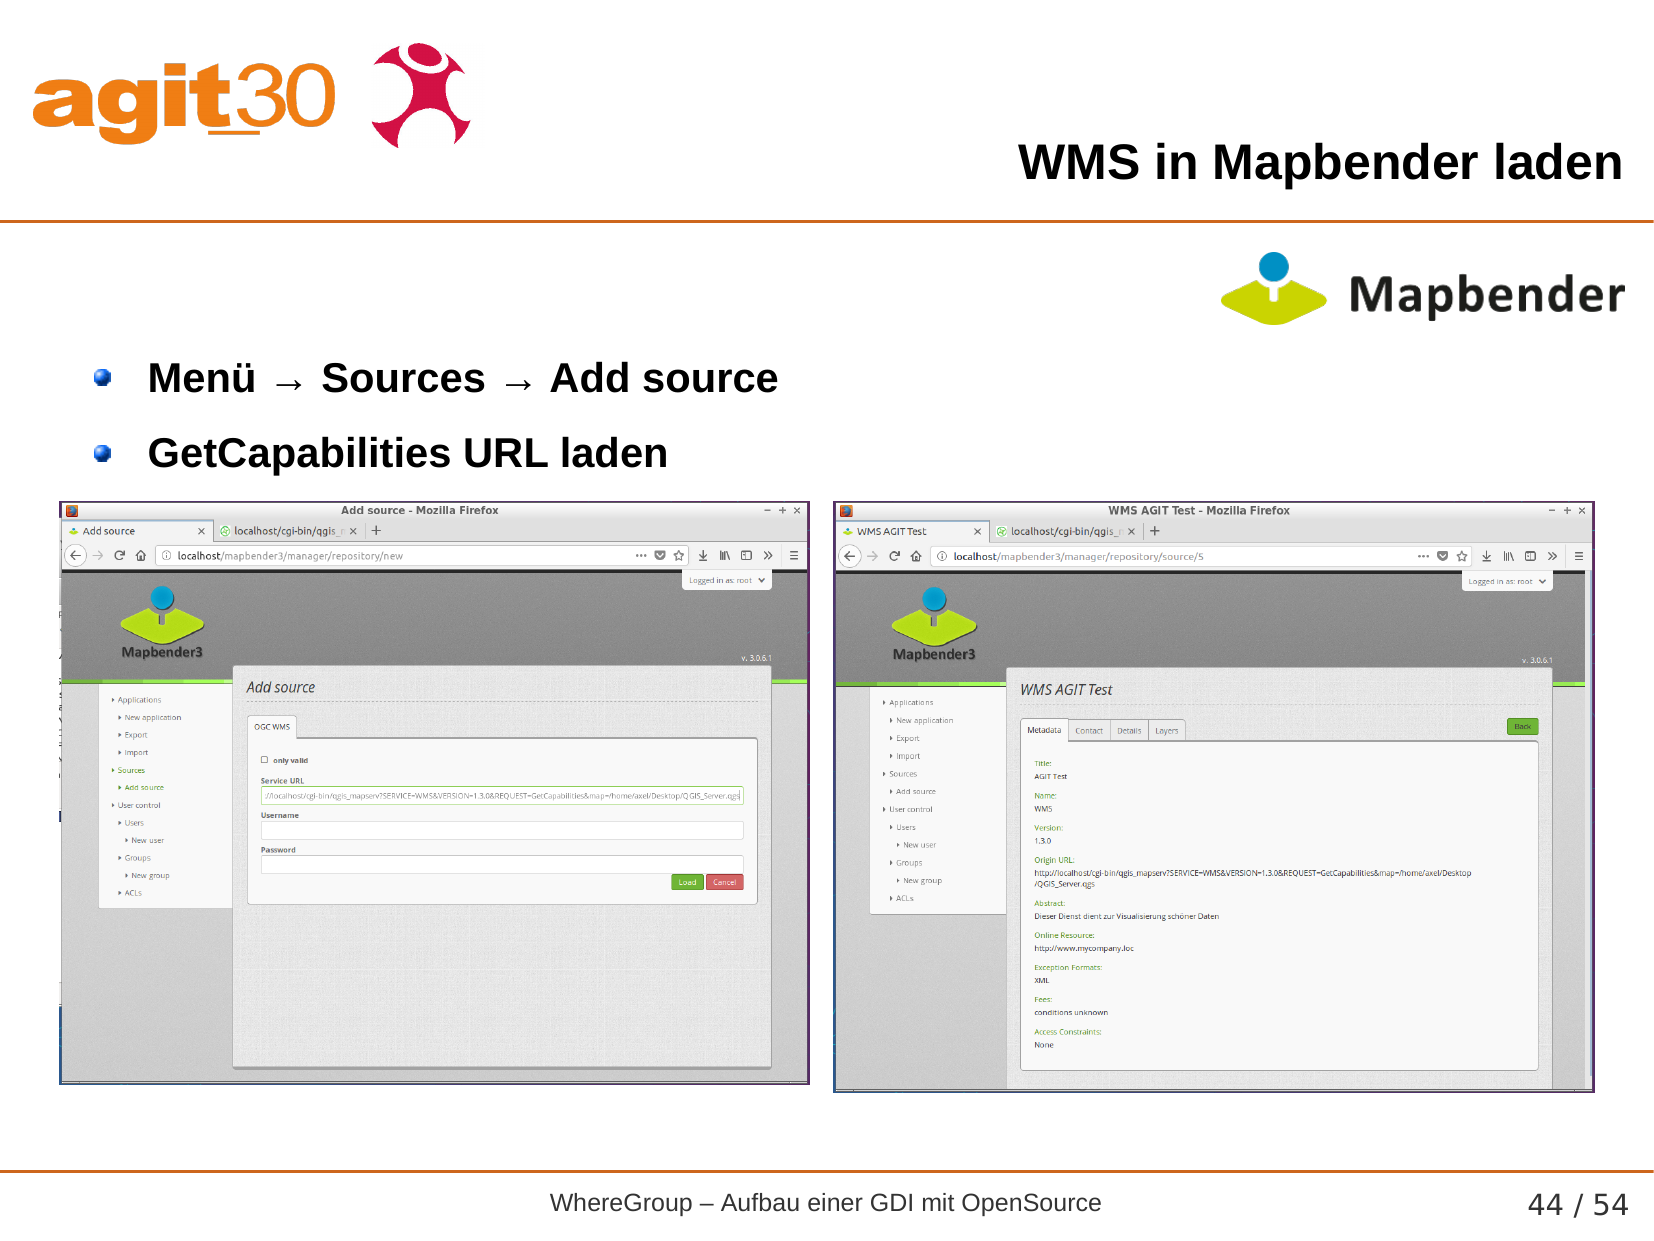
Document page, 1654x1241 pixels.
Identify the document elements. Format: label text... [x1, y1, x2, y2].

picture [833, 501, 1595, 1093]
title WMS in Mapbender laden [236, 118, 1625, 207]
list Menü → Sources → Add source GetCapabilities URL laden [76, 354, 1565, 1173]
picture [59, 501, 810, 1085]
picture [1221, 252, 1625, 325]
picture [29, 58, 340, 148]
